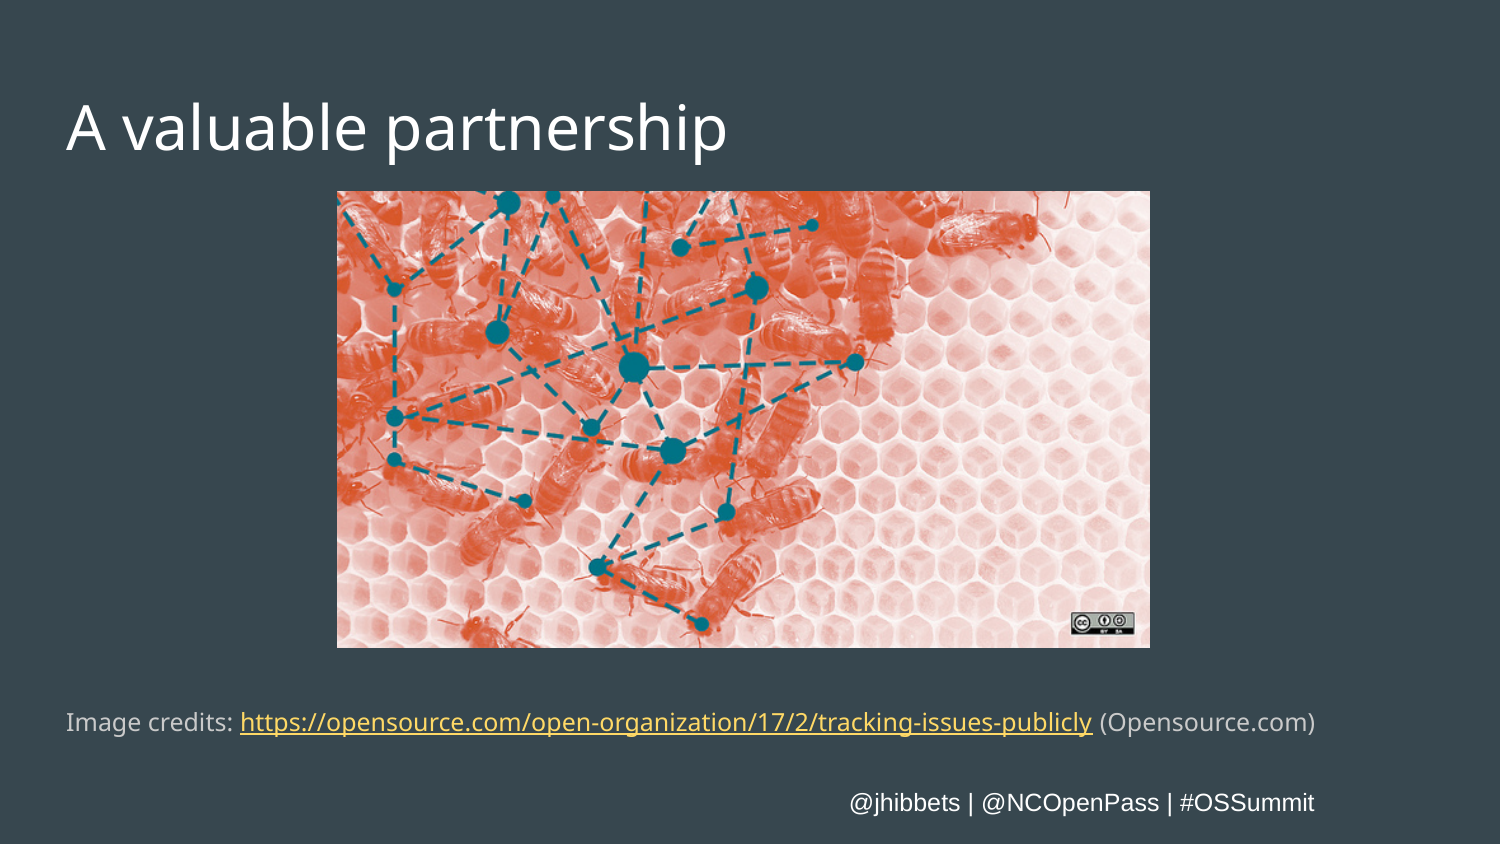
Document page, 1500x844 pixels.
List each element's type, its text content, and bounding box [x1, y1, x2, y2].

picture [337, 191, 1150, 648]
text_box Image credits: https://opensource.com/open-organization/17/2/tracking-issues-publicly (Opensource.com) [51, 686, 1449, 750]
title A valuable partnership [51, 72, 1449, 167]
